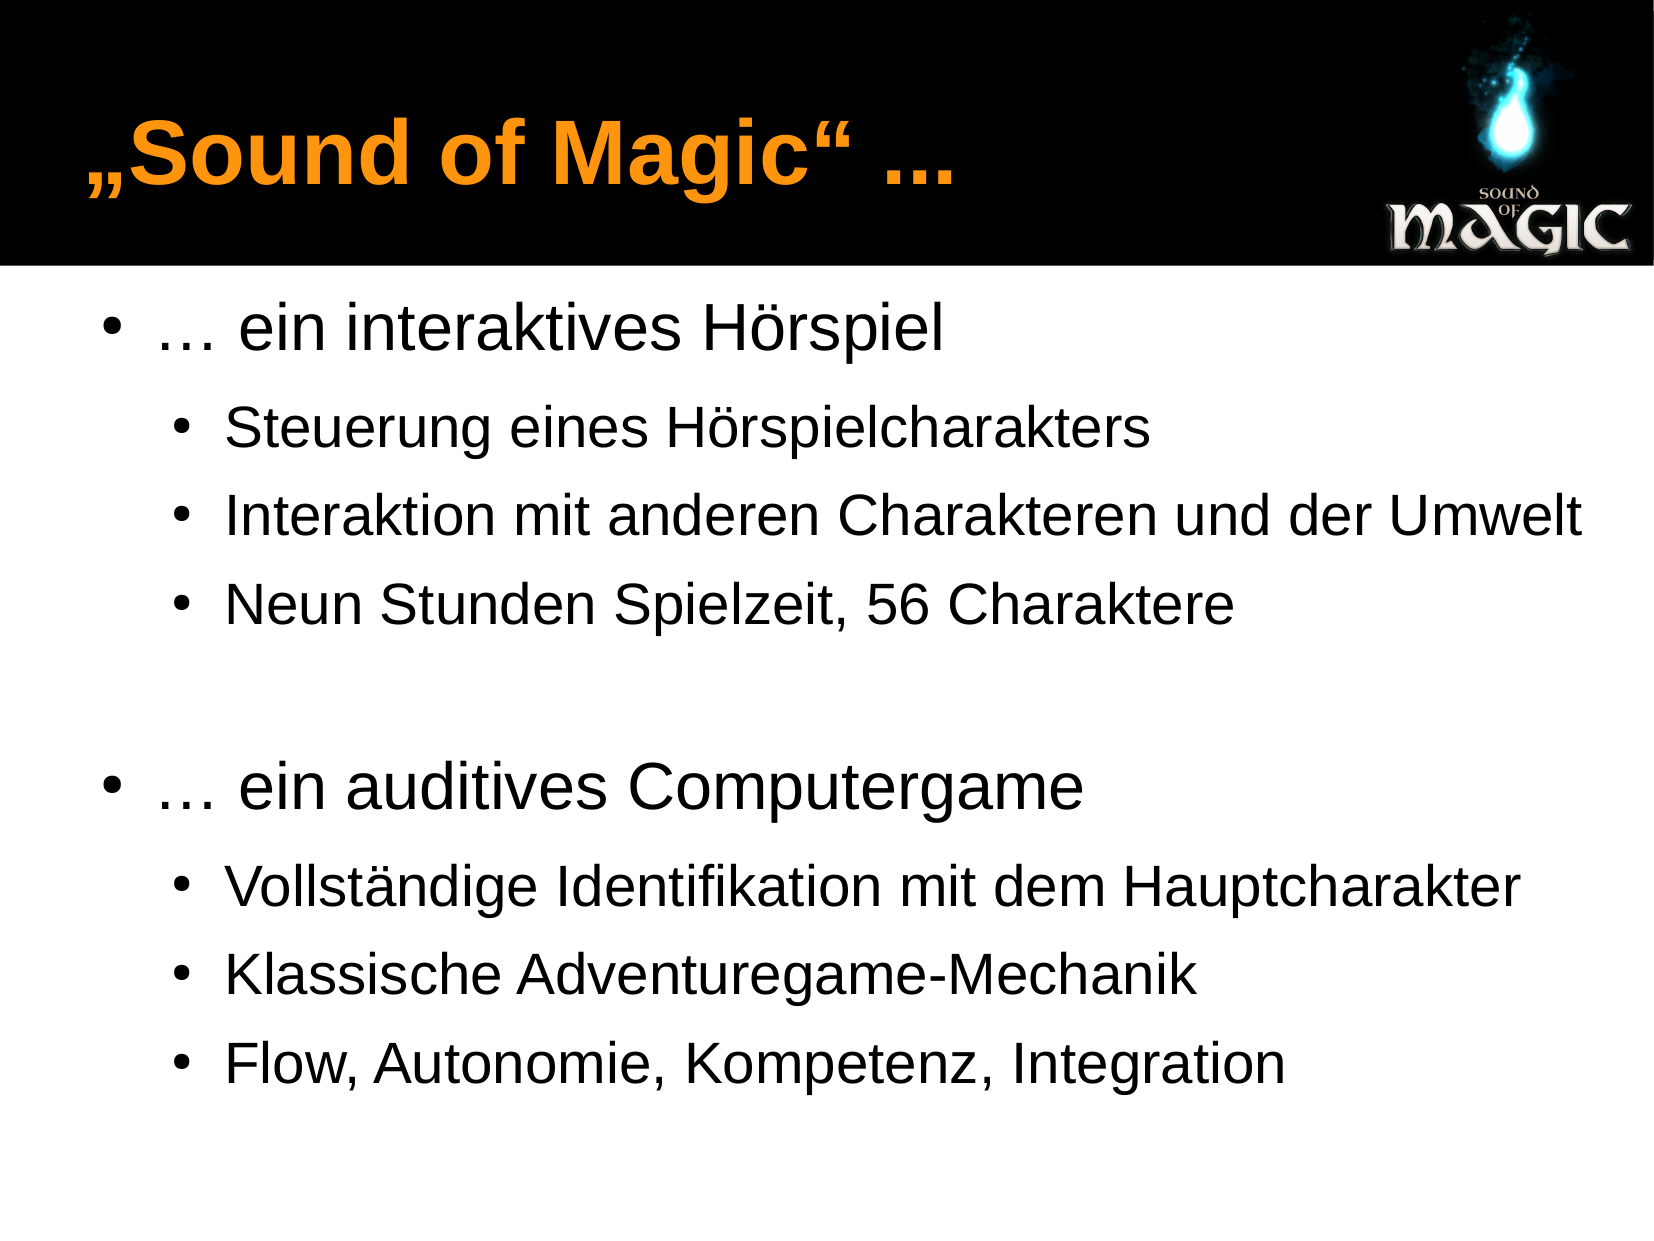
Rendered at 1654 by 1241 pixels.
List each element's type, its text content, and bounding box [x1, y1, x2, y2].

picture [1364, 11, 1654, 260]
title „Sound of Magic“ ... [82, 49, 1571, 257]
list … ein interaktives Hörspiel Steuerung eines Hörspielcharakters Interaktion mit anderen Charakteren und der Umwelt Neun Stunden Spielzeit, 56 Charaktere … ein auditives Computergame Vollständige Identifikation mit dem Hauptcharakter Klassische Adventuregame-Mechanik Flow, Autonomie, Kompetenz, Integration [82, 290, 1654, 1109]
